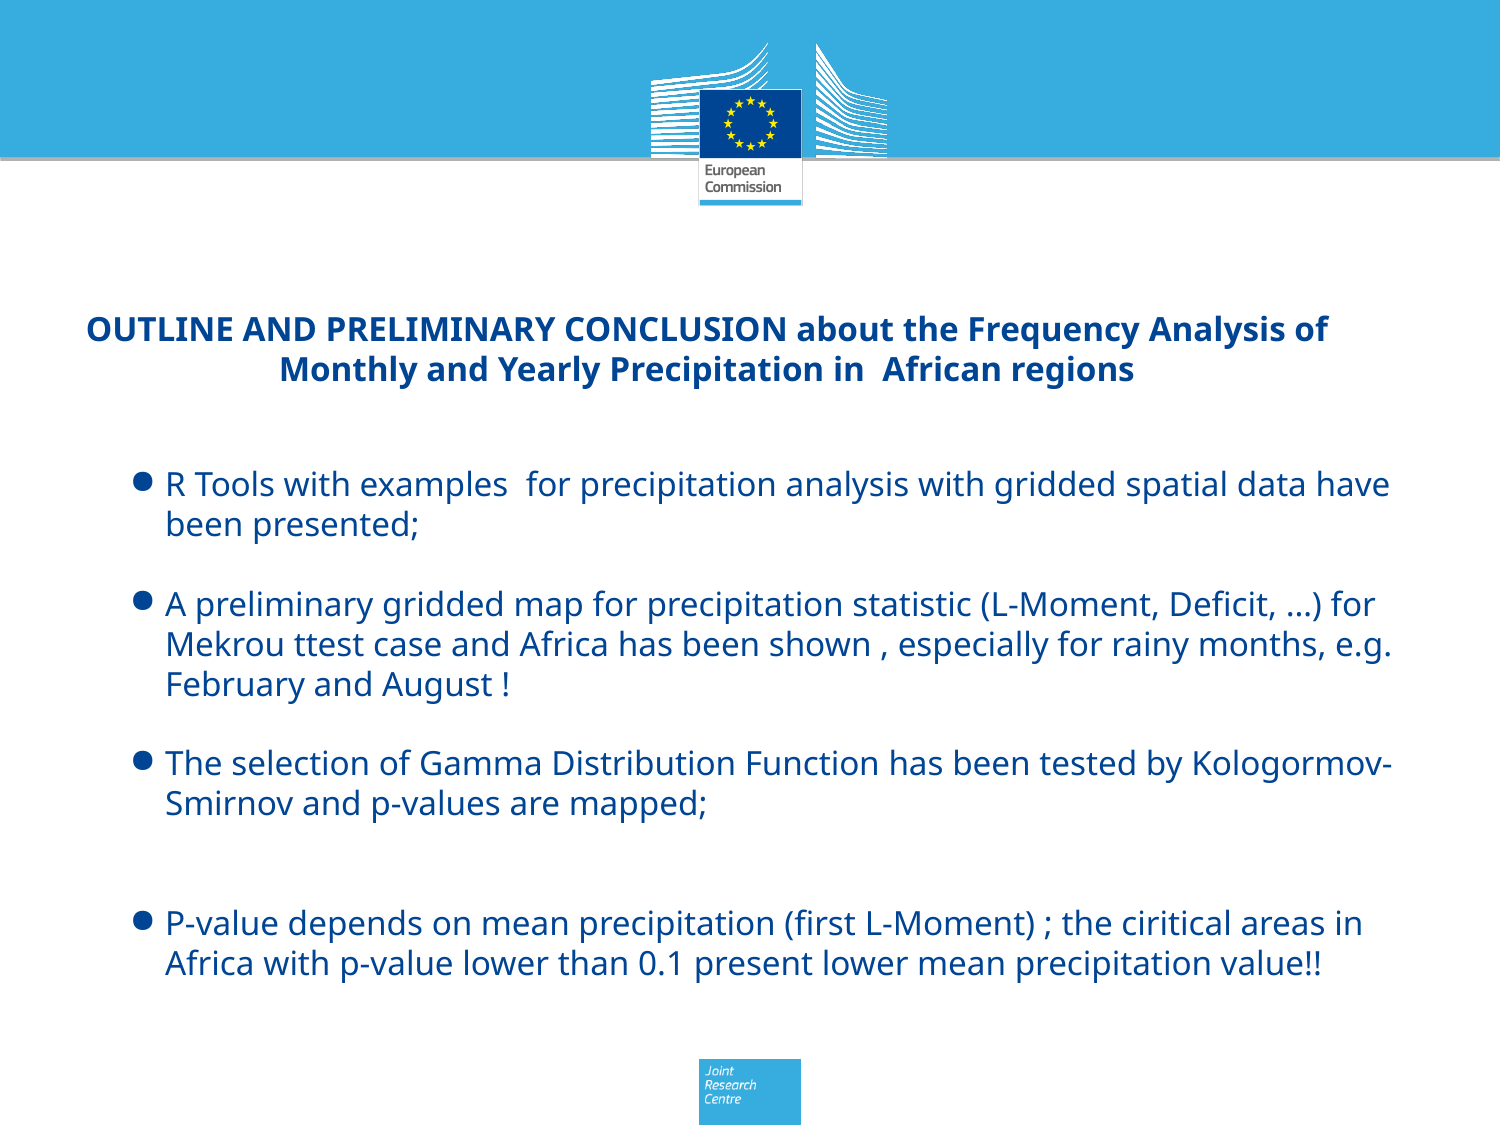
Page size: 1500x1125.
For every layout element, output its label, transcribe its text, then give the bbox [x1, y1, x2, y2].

picture [699, 1059, 801, 1125]
text_box R Tools with examples for precipitation analysis with gridded spatial data have been presented; A preliminary gridded map for precipitation statistic (L-Moment, Deficit, …) for Mekrou ttest case and Africa has been shown , especially for rainy months, e.g. February and August ! The selection of Gamma Distribution Function has been tested by Kologormov-Smirnov and p-values are mapped; P-value depends on mean precipitation (first L-Moment) ; the ciritical areas in Africa with p-value lower than 0.1 present lower mean precipitation value!! [114, 410, 1410, 751]
picture [651, 42, 887, 207]
text_box OUTLINE AND PRELIMINARY CONCLUSION about the Frequency Analysis of Monthly and Yearly Precipitation in African regions [60, 255, 1356, 495]
